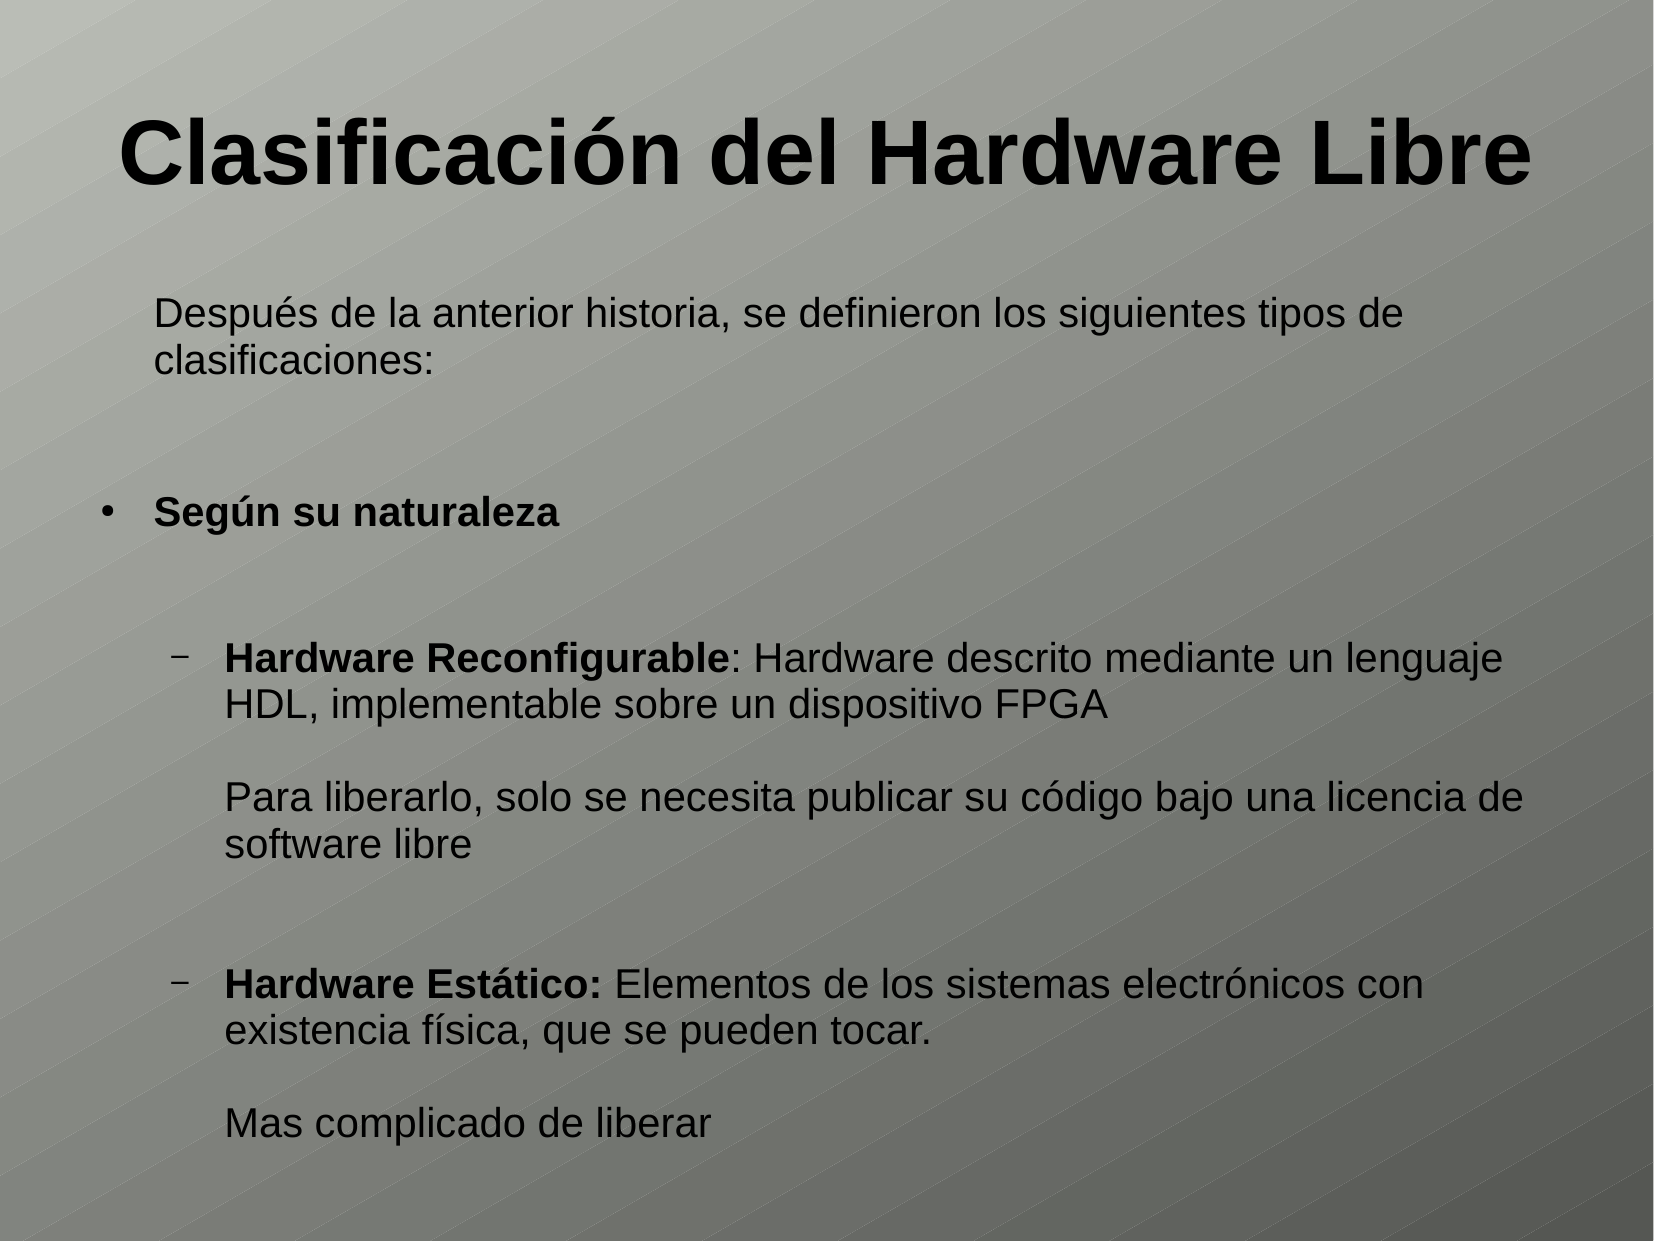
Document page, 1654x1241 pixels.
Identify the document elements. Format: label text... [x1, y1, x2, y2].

list Después de la anterior historia, se definieron los siguientes tipos de clasificaciones: Según su naturaleza Hardware Reconfigurable: Hardware descrito mediante un lenguaje HDL, implementable sobre un dispositivo FPGA Para liberarlo, solo se necesita publicar su código bajo una licencia de software libre Hardware Estático: Elementos de los sistemas electrónicos con existencia física, que se pueden tocar. Mas complicado de liberar [82, 290, 1571, 1182]
title Clasificación del Hardware Libre [82, 49, 1571, 257]
